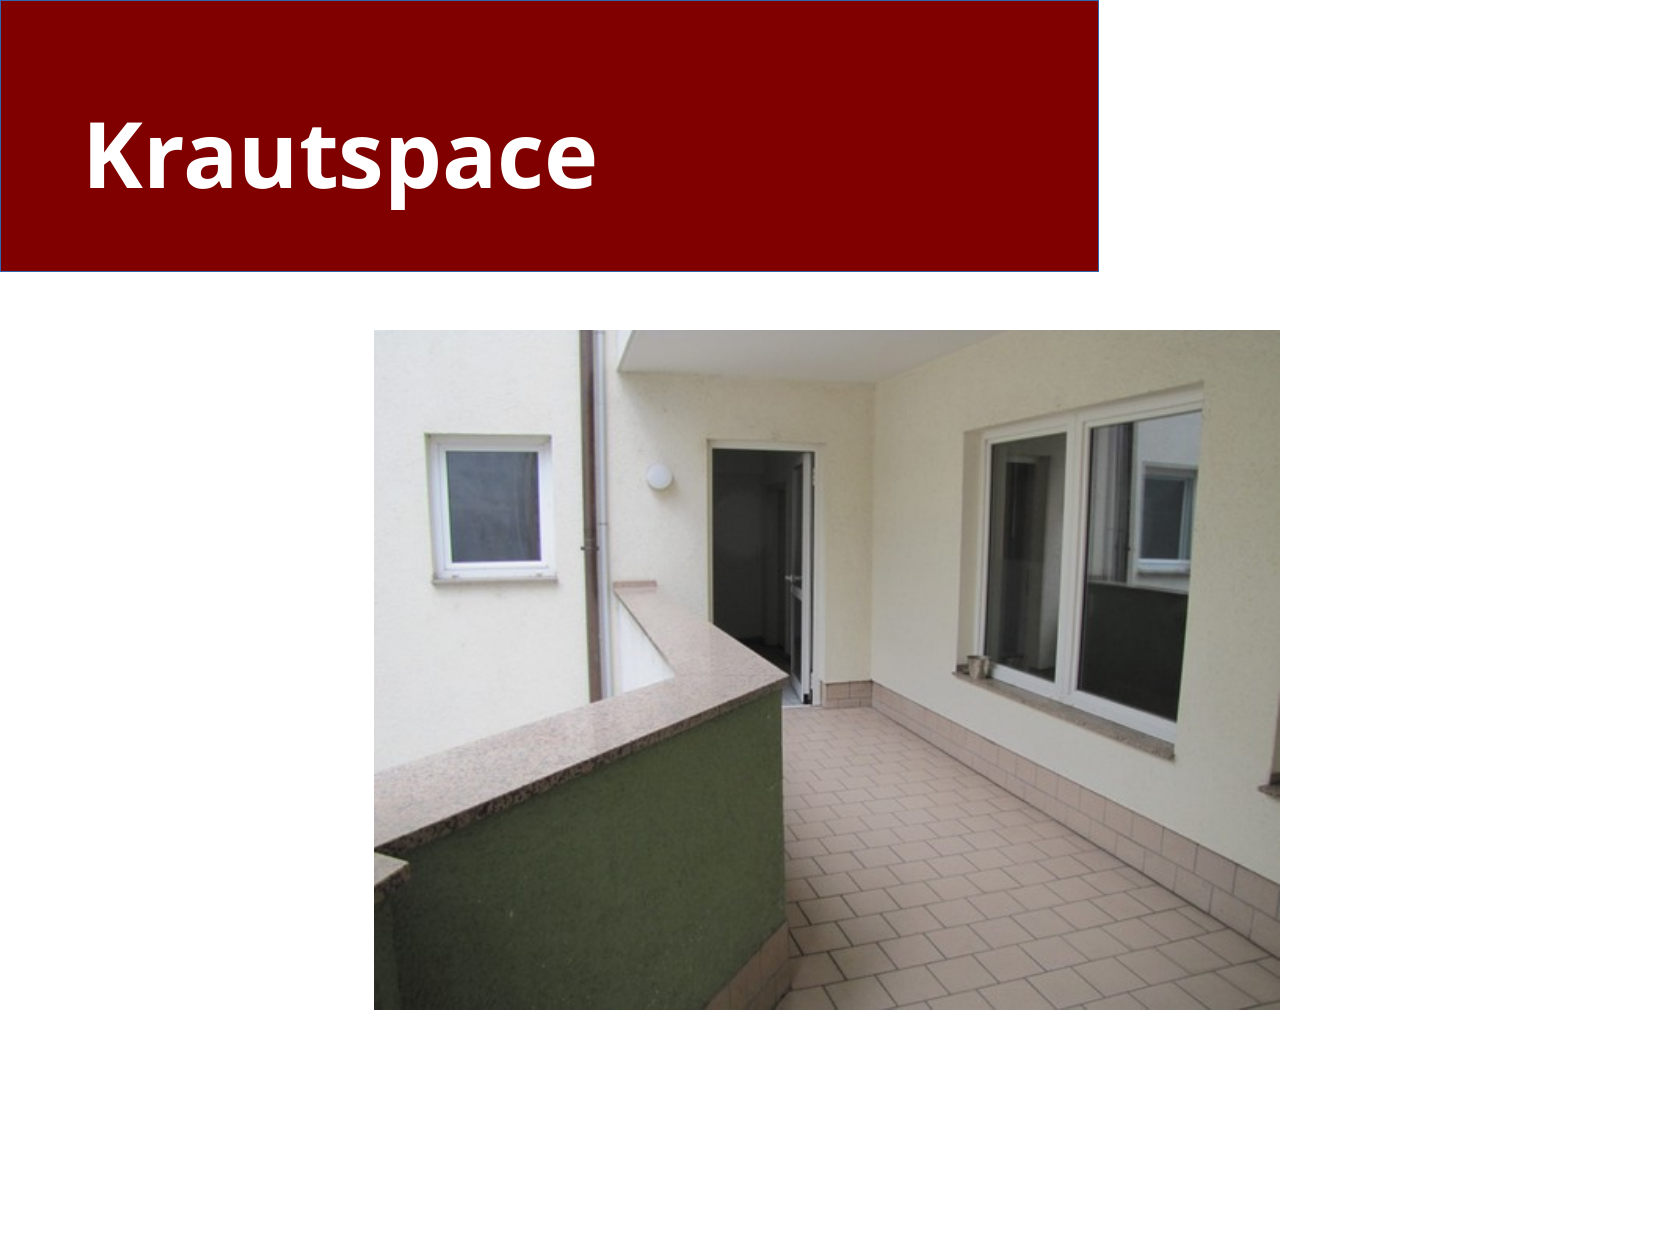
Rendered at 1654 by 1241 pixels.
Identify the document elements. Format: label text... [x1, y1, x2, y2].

title Krautspace [82, 49, 1028, 257]
picture [374, 330, 1280, 1010]
